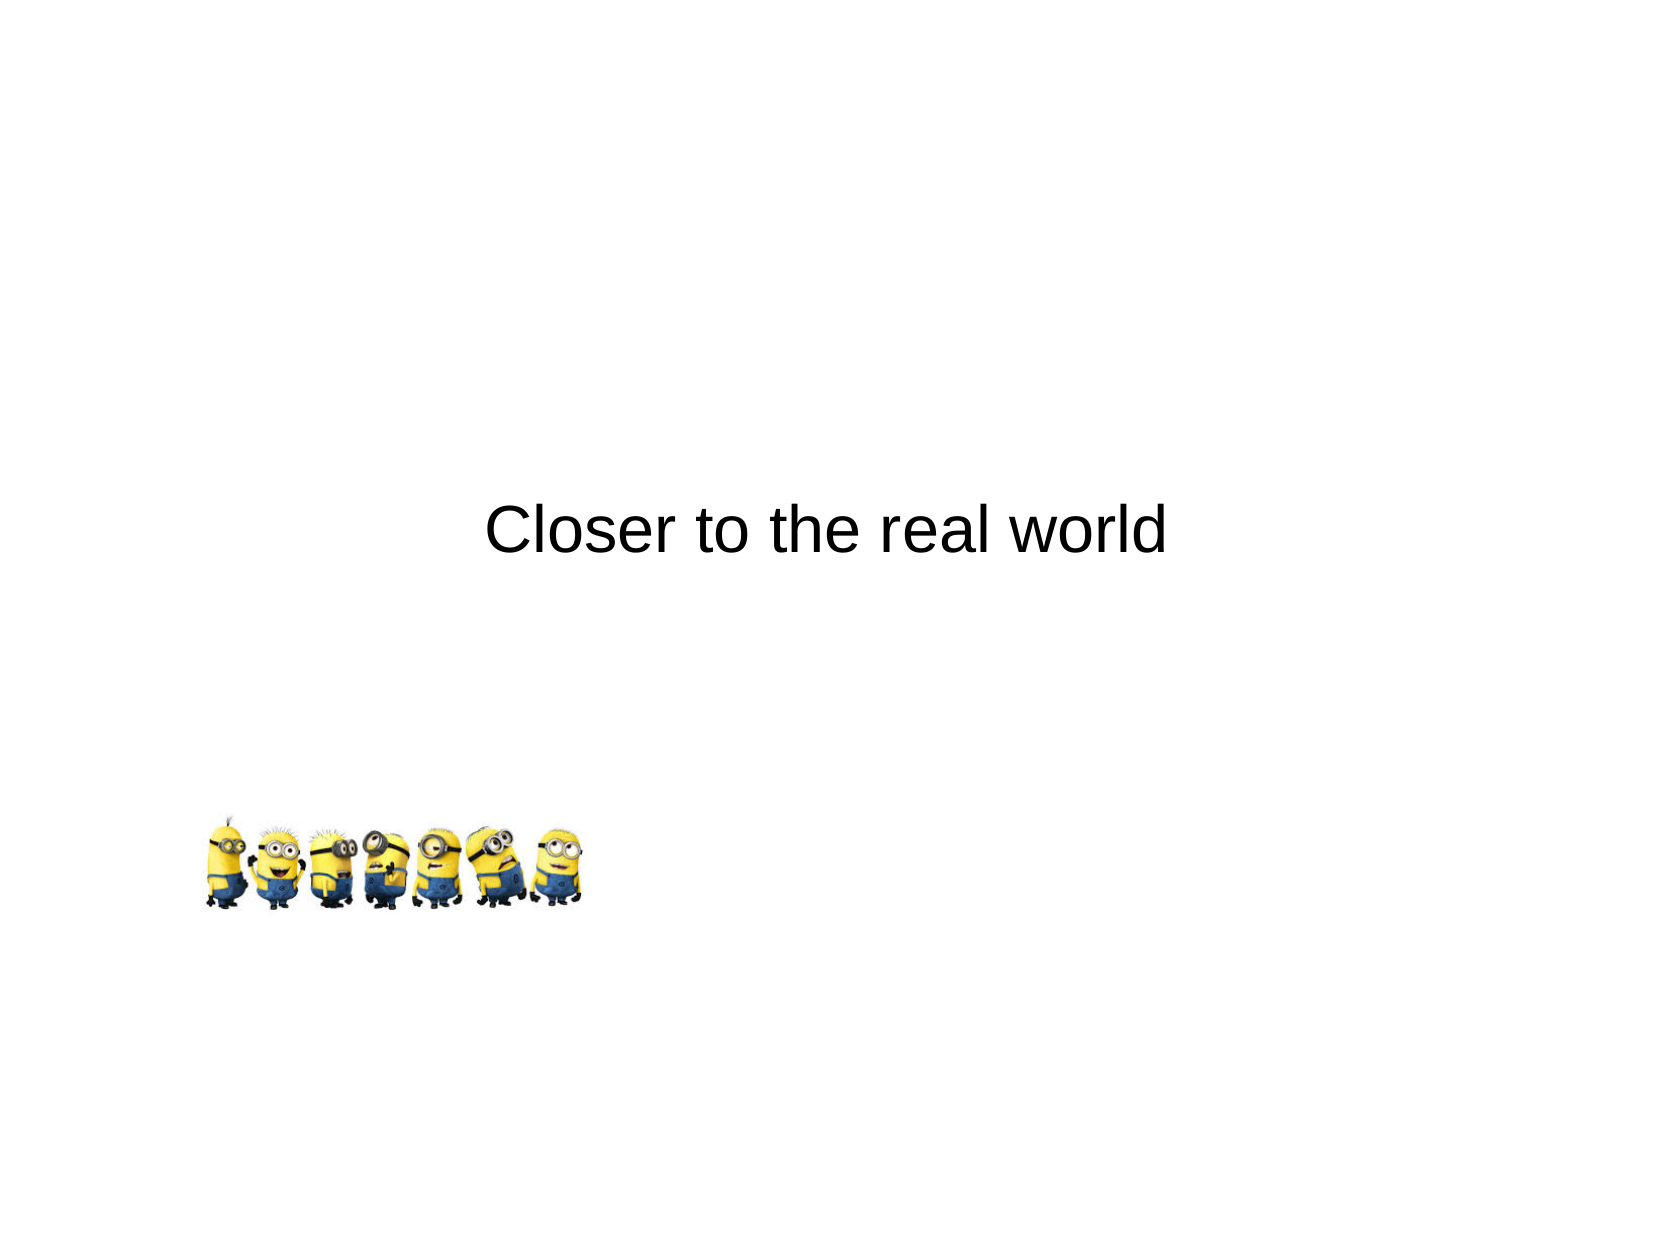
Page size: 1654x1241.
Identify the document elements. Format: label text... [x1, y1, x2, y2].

picture [202, 797, 586, 931]
subtitle Closer to the real world [82, 49, 1571, 1010]
